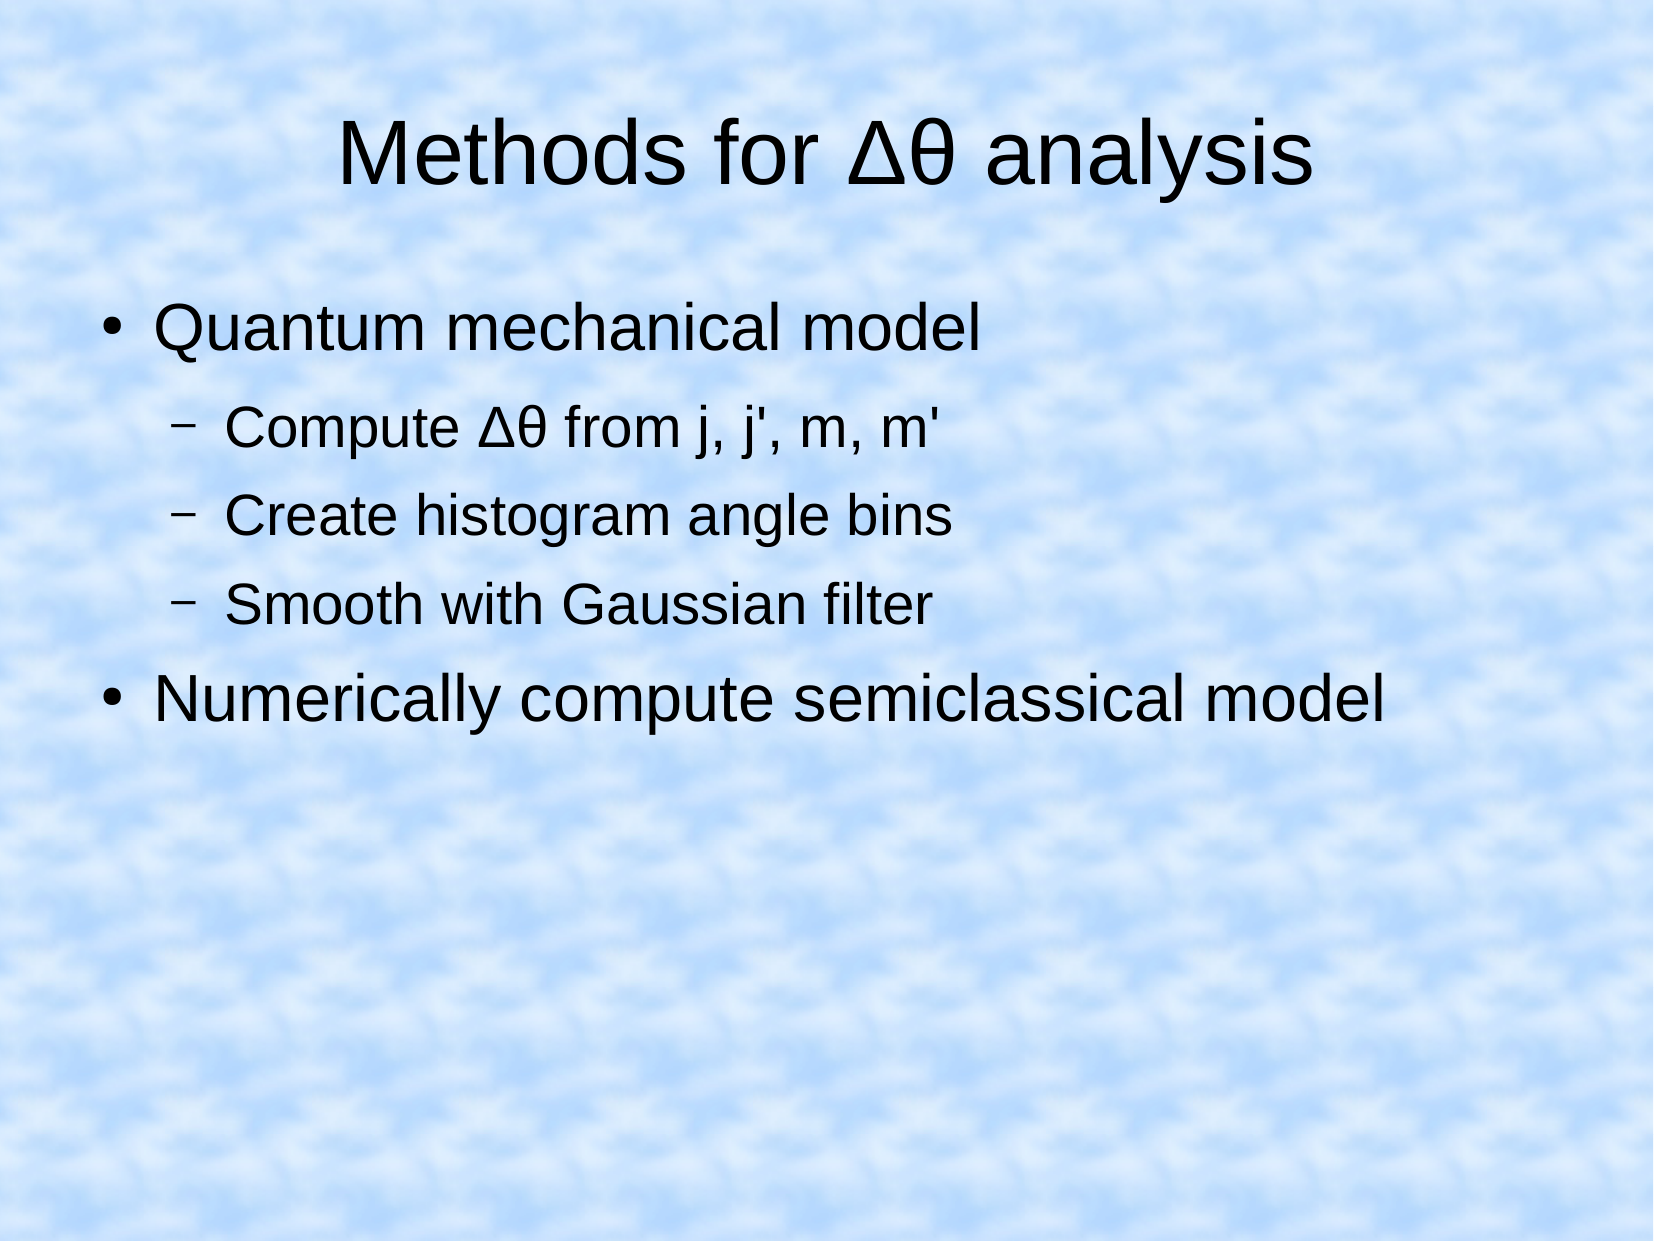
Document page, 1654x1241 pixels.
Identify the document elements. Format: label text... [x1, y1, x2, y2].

list Quantum mechanical model Compute Δθ from j, j', m, m' Create histogram angle bins Smooth with Gaussian filter Numerically compute semiclassical model [82, 290, 1571, 1010]
picture [0, 0, 1654, 1241]
title Methods for Δθ analysis [82, 49, 1571, 257]
